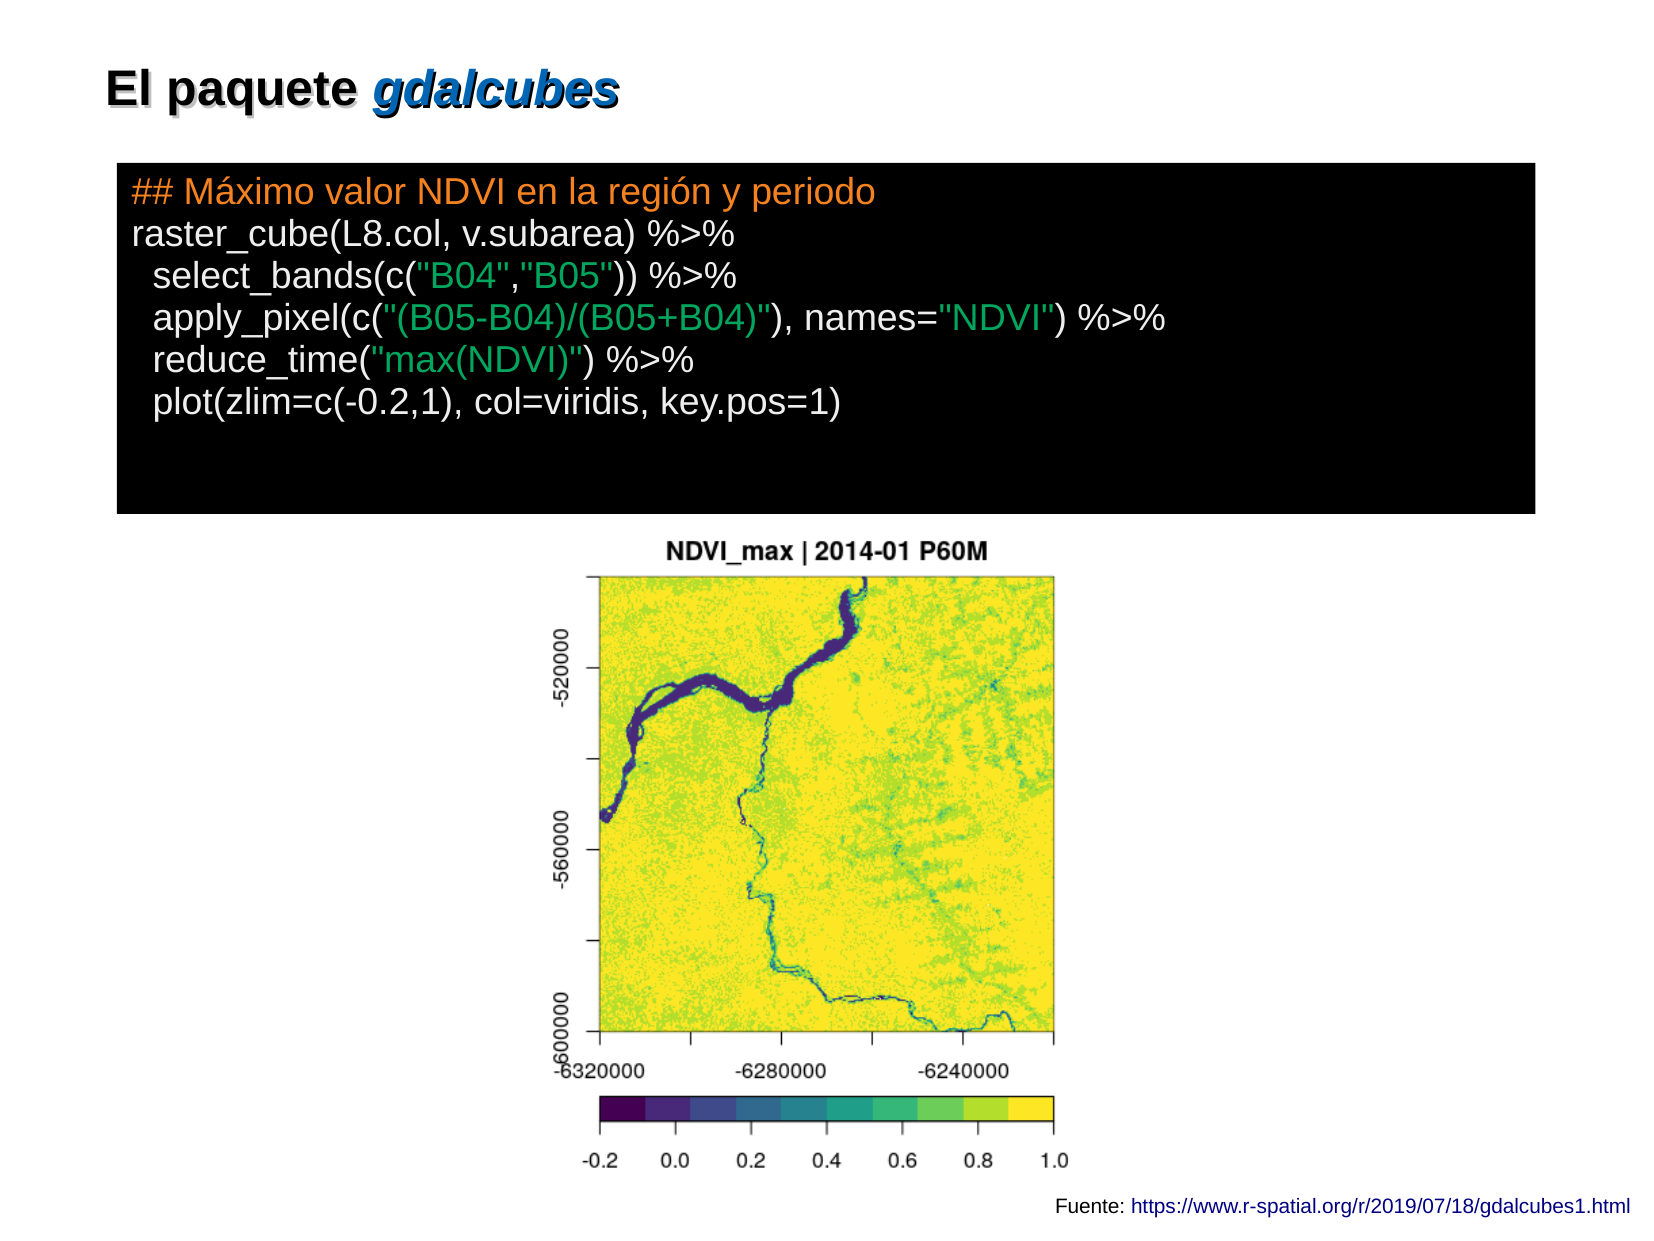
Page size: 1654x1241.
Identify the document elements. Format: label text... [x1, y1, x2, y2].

text_box El paquete gdalcubes [90, 53, 685, 134]
text_box Fuente: https://www.r-spatial.org/r/2019/07/18/gdalcubes1.html [927, 1187, 1646, 1226]
text_box ## Máximo valor NDVI en la región y periodo raster_cube(L8.col, v.subarea) %>% select_bands(c("B04","B05")) %>% apply_pixel(c("(B05-B04)/(B05+B04)"), names="NDVI") %>% reduce_time("max(NDVI)") %>% plot(zlim=c(-0.2,1), col=viridis, key.pos=1) [116, 162, 1536, 514]
picture [372, 525, 1282, 1176]
